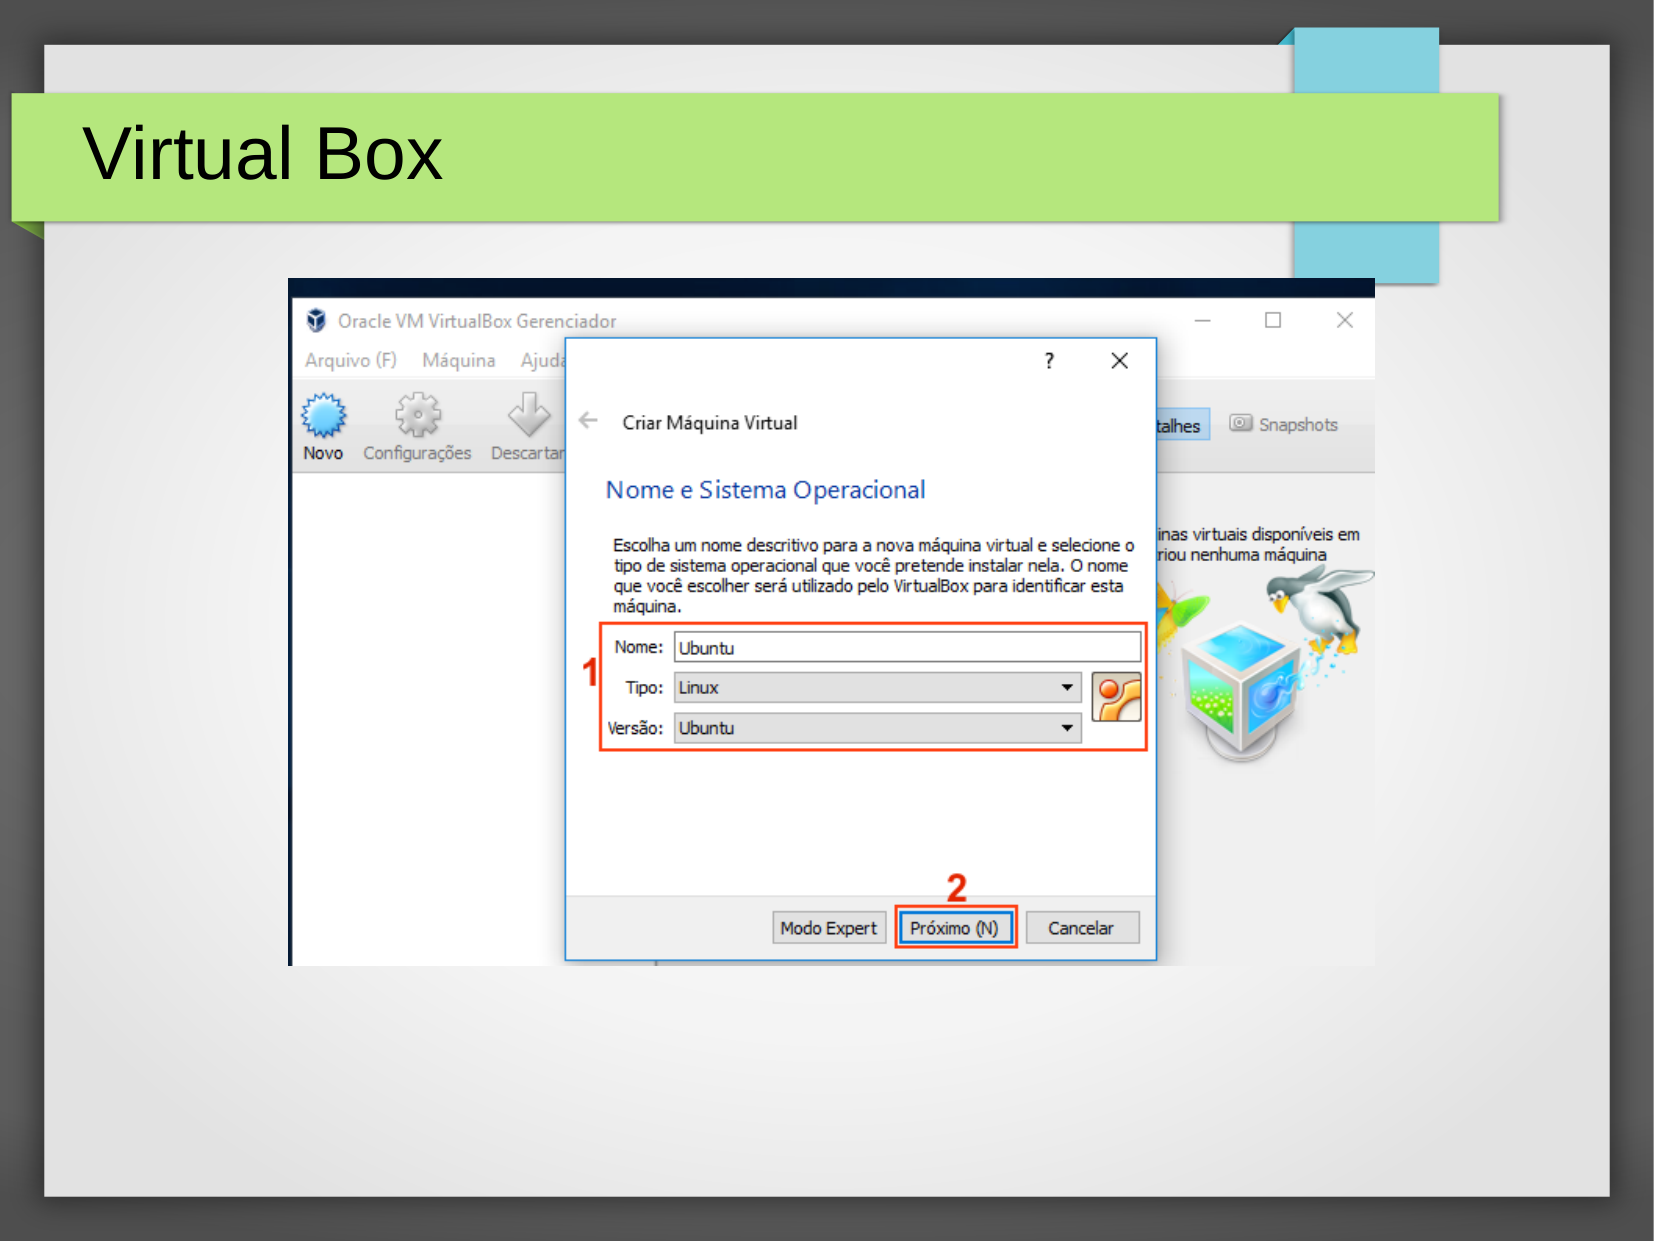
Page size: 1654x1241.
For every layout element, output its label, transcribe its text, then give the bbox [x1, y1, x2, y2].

picture [0, 0, 1654, 1241]
title Virtual Box [82, 94, 1264, 213]
